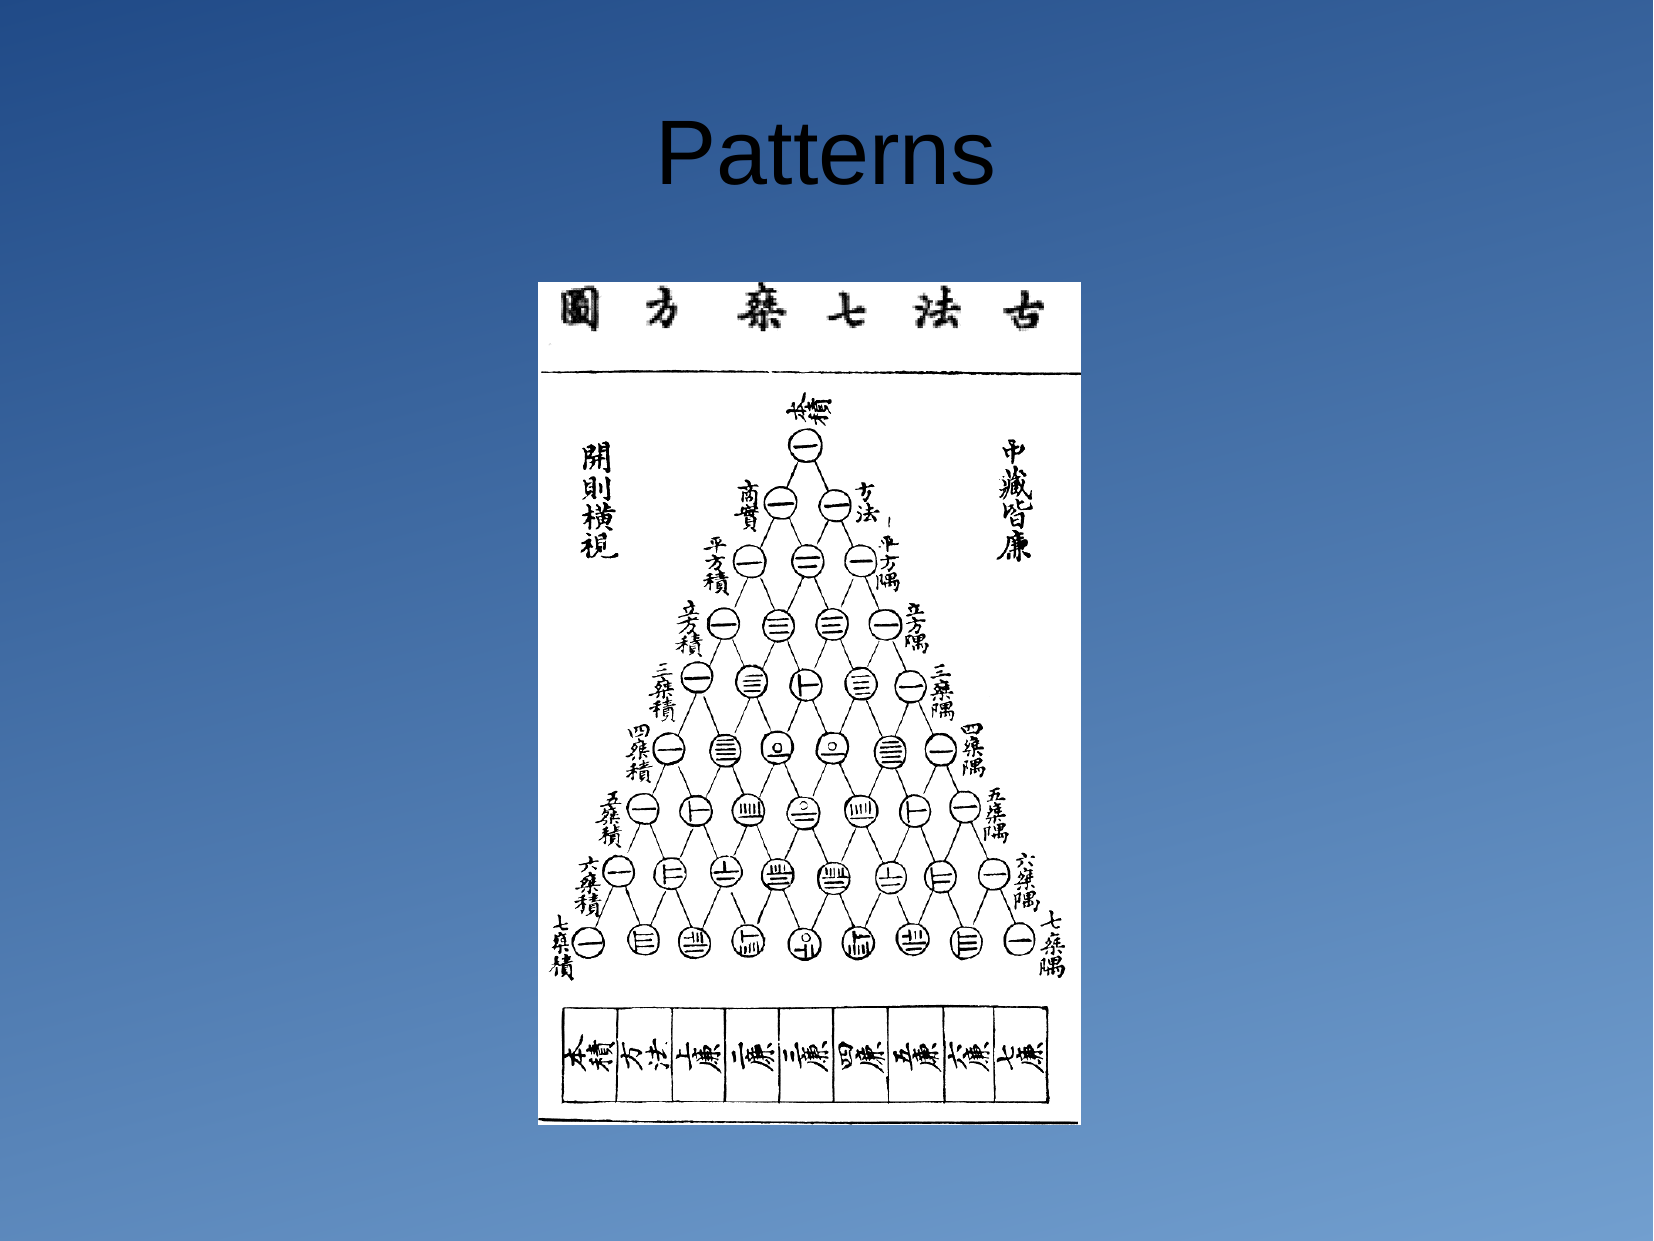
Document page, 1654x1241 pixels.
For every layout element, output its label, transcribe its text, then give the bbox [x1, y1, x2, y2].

picture [538, 282, 1081, 1126]
title Patterns [82, 49, 1571, 257]
